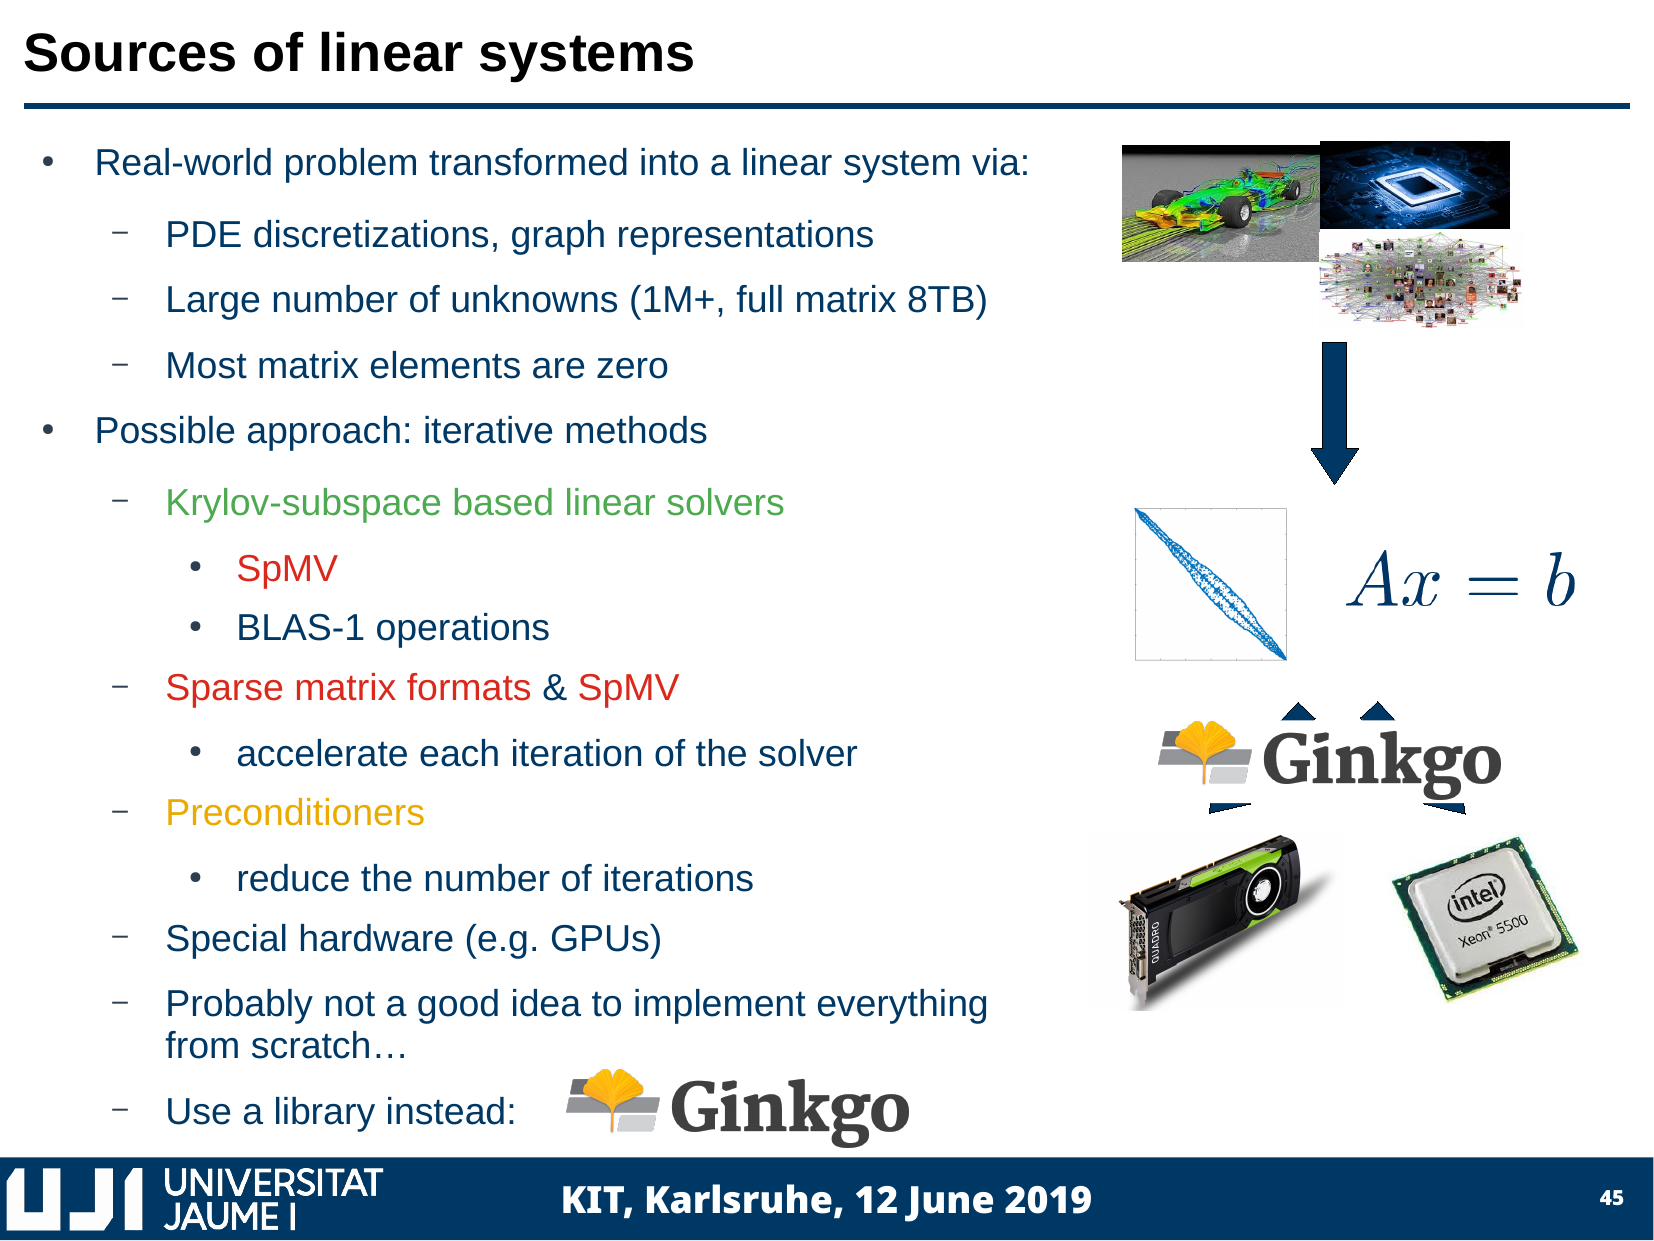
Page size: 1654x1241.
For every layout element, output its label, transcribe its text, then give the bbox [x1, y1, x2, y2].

picture [1346, 550, 1575, 606]
picture [1086, 833, 1345, 1011]
text_box [1145, 720, 1536, 815]
text_box [1281, 702, 1316, 720]
picture [1122, 141, 1524, 328]
picture [1381, 832, 1588, 1004]
picture [1158, 720, 1501, 800]
text_box [1360, 701, 1395, 720]
text_box [1311, 342, 1359, 485]
picture [566, 1068, 909, 1148]
title Sources of linear systems [23, 0, 1630, 107]
picture [0, 1158, 390, 1241]
list Real-world problem transformed into a linear system via: PDE discretizations, graph representations Large number of unknowns (1M+, full matrix 8TB) Most matrix elements are zero Possible approach: iterative methods Krylov-subspace based linear solvers SpMV BLAS-1 operations Sparse matrix formats & SpMV accelerate each iteration of the solver Preconditioners reduce the number of iterations Special hardware (e.g. GPUs) Probably not a good idea to implement everything from scratch… Use a library instead: [23, 141, 1040, 1158]
picture [1134, 507, 1288, 662]
